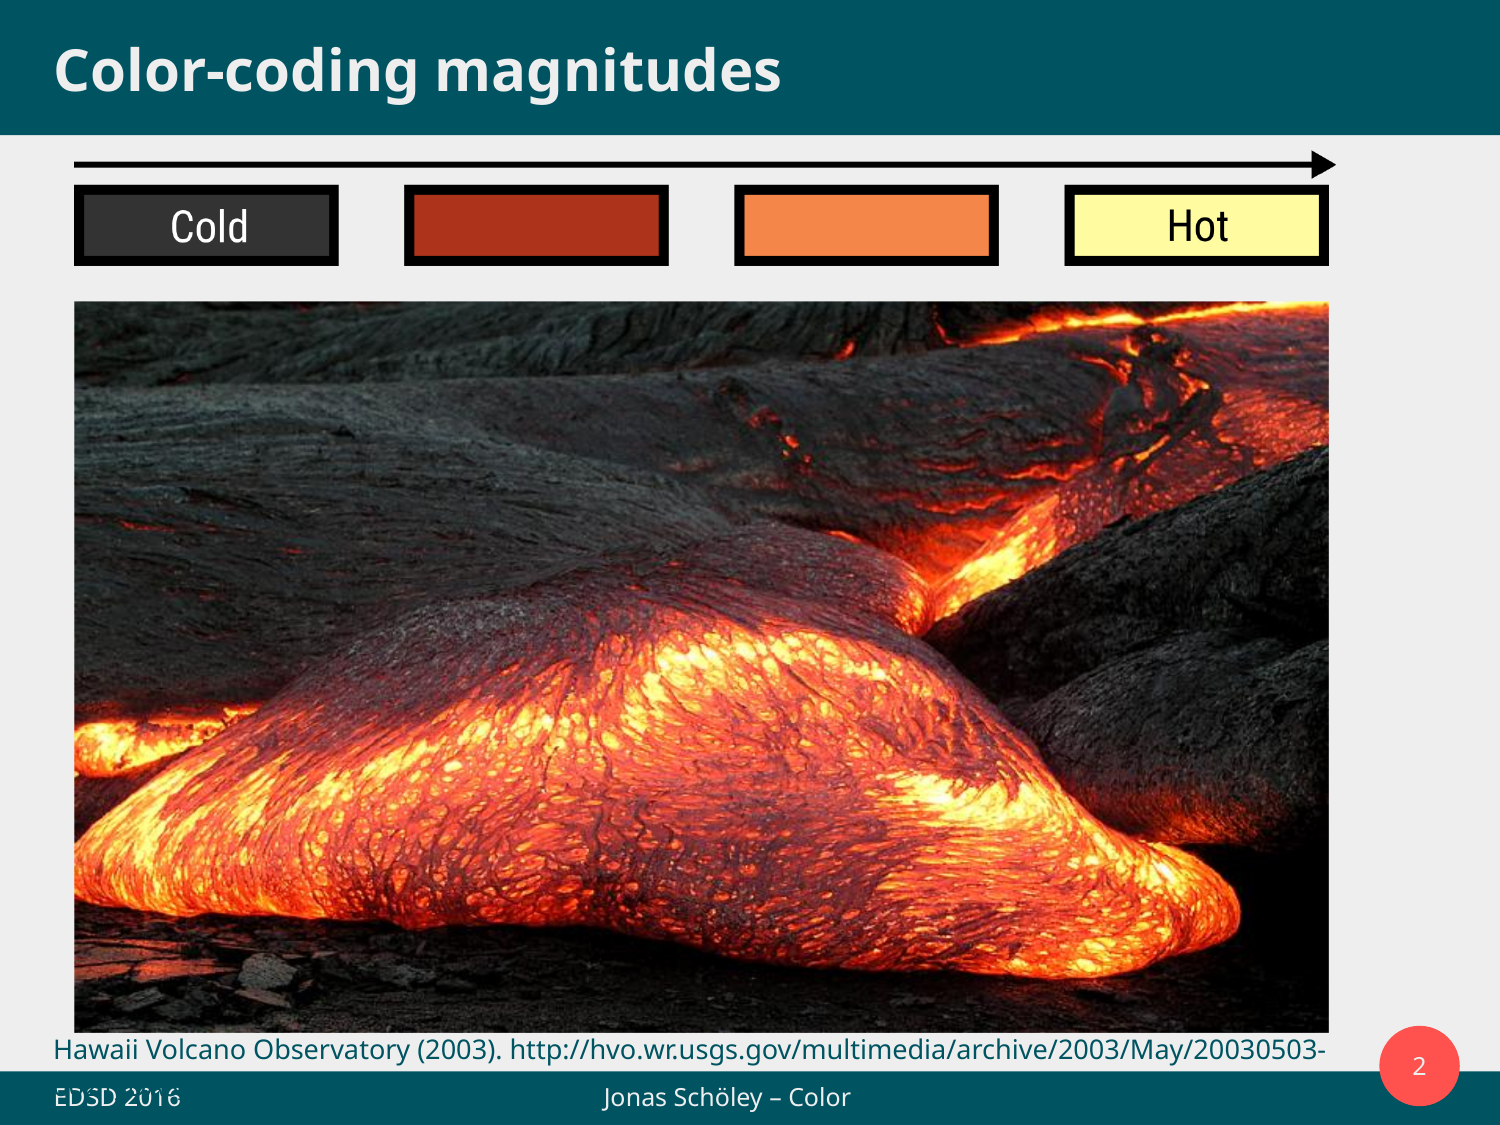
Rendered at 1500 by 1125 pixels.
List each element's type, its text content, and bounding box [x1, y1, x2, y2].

title Color-coding magnitudes [53, 0, 1447, 141]
picture [74, 150, 1336, 1033]
text_box Hawaii Volcano Observatory (2003). http://hvo.wr.usgs.gov/multimedia/archive/2003/May/20030503-0021_DAS_large.jpg [38, 1023, 1500, 1075]
